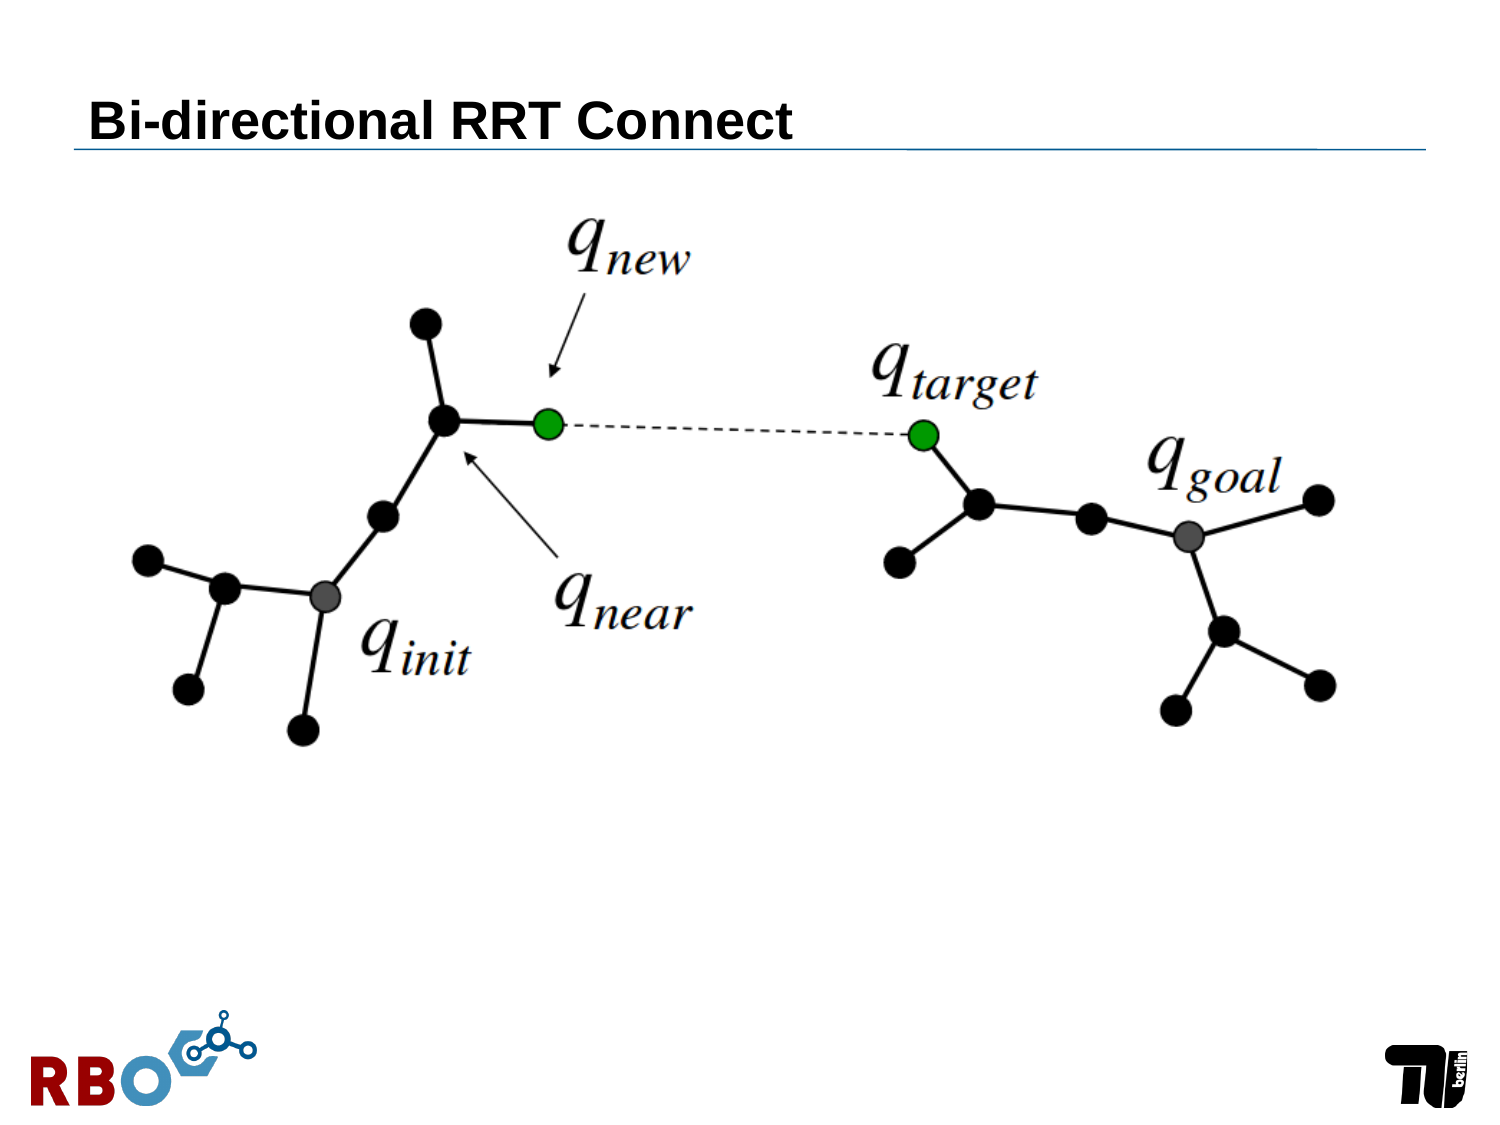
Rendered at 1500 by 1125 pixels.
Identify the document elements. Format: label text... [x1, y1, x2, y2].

picture [1377, 1045, 1468, 1108]
picture [24, 197, 1475, 862]
picture [31, 1010, 257, 1106]
title Bi-directional RRT Connect [73, 70, 1424, 173]
